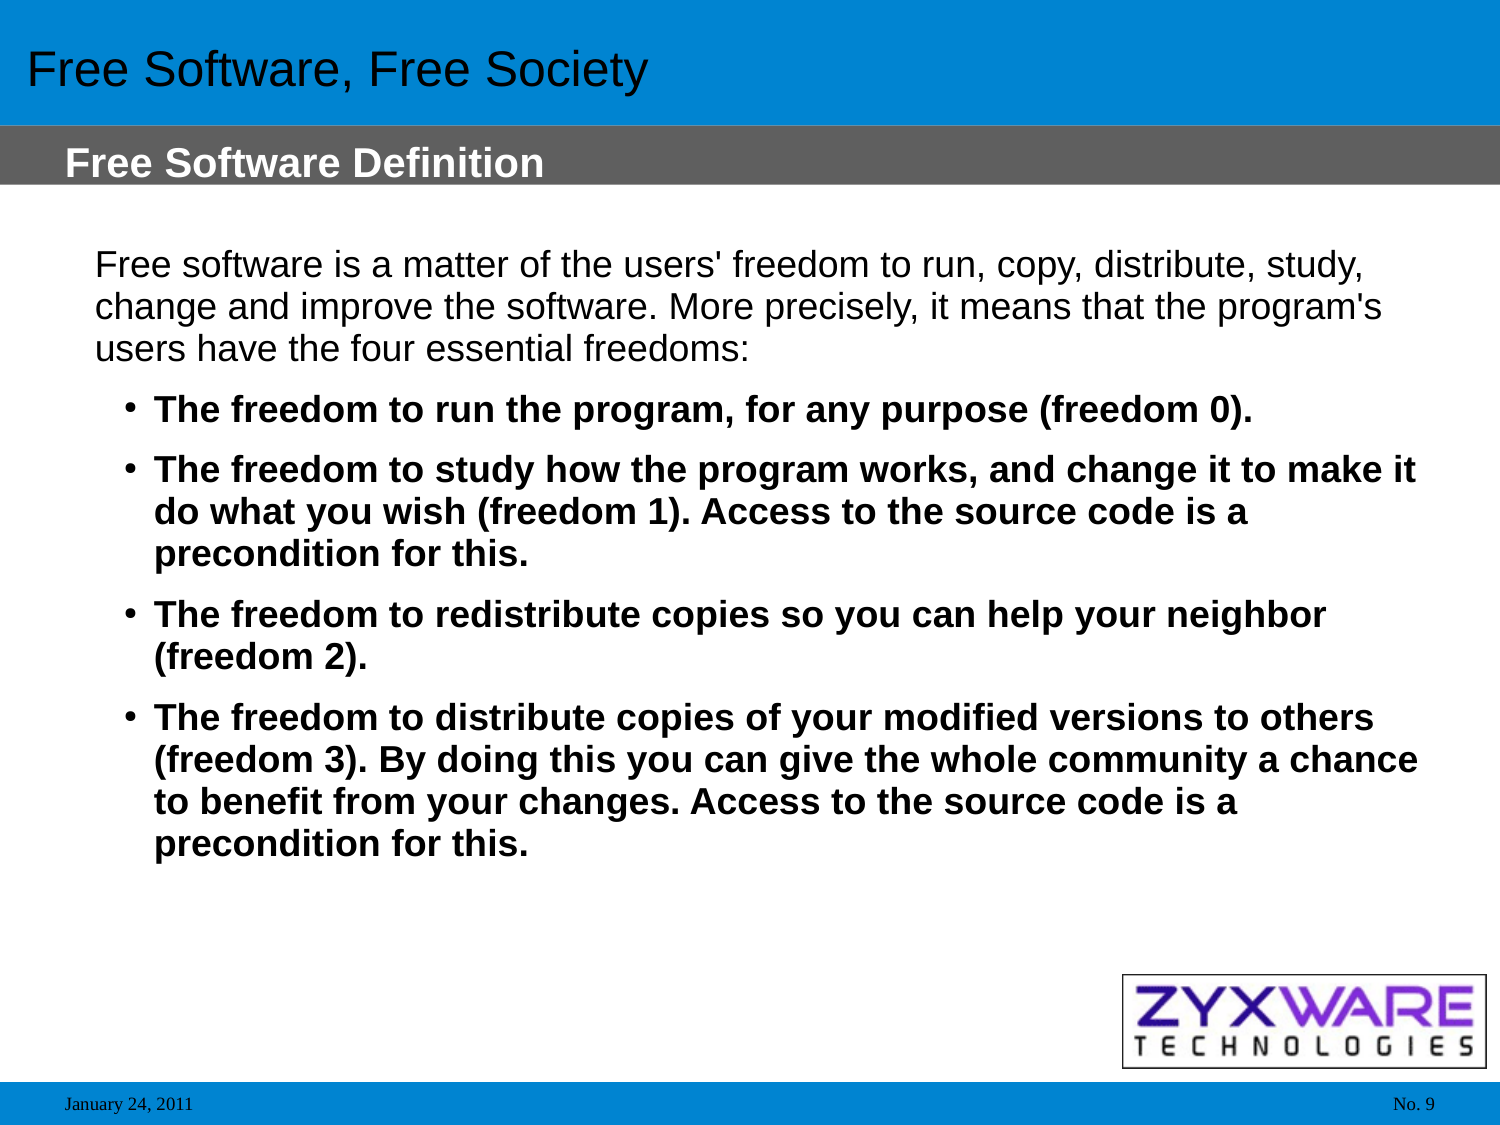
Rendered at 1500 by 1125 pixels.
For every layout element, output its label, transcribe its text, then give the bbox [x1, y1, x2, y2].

list Free software is a matter of the users' freedom to run, copy, distribute, study, change and improve the software. More precisely, it means that the program's users have the four essential freedoms: The freedom to run the program, for any purpose (freedom 0). The freedom to study how the program works, and change it to make it do what you wish (freedom 1). Access to the source code is a precondition for this. The freedom to redistribute copies so you can help your neighbor (freedom 2). The freedom to distribute copies of your modified versions to others (freedom 3). By doing this you can give the whole community a chance to benefit from your changes. Access to the source code is a precondition for this. [64, 243, 1436, 972]
title Free Software Definition [64, 139, 1436, 187]
picture [1122, 974, 1487, 1069]
